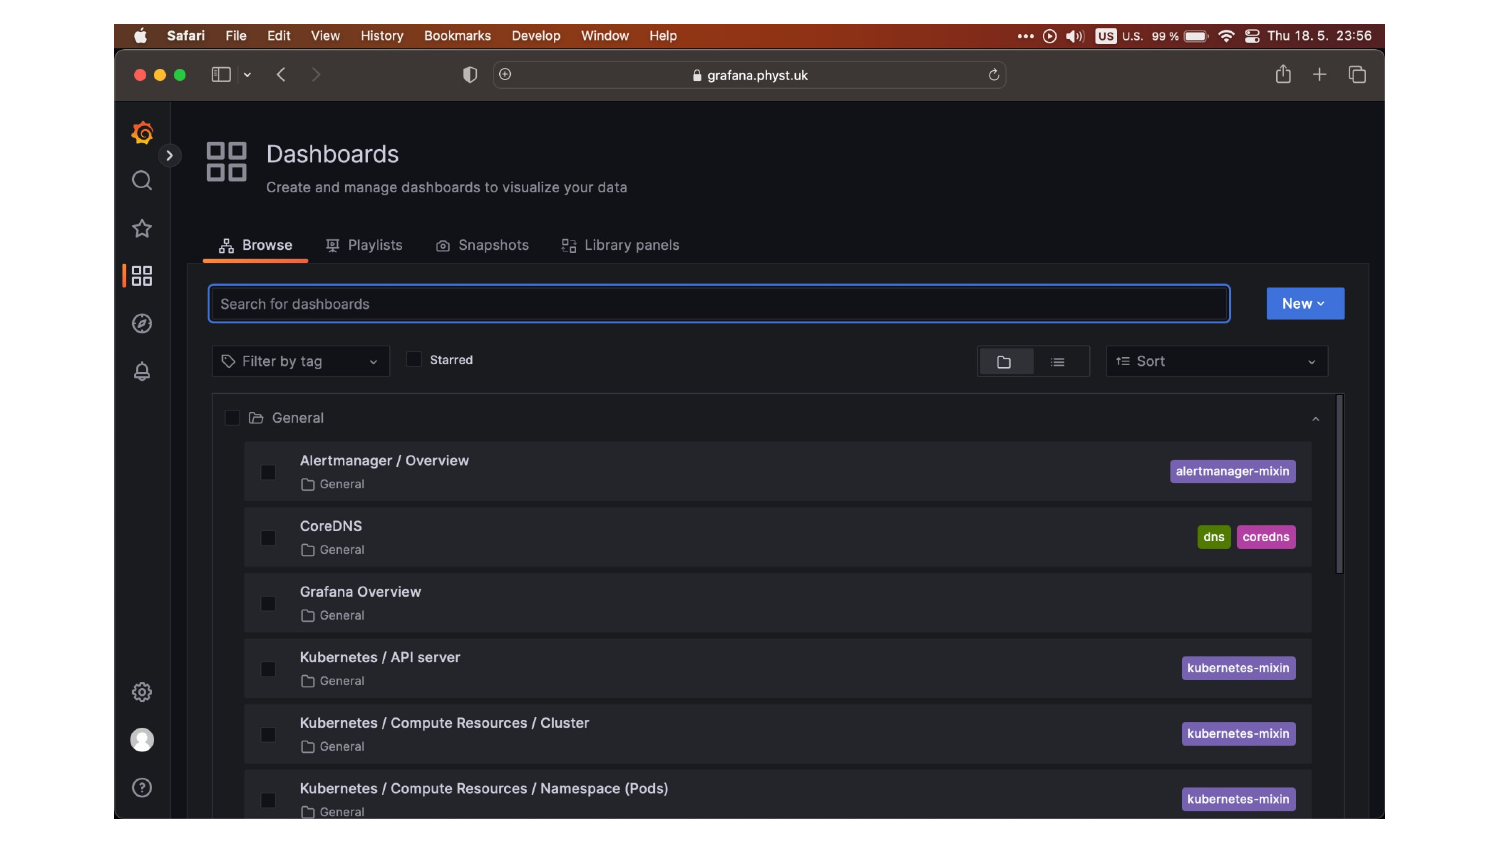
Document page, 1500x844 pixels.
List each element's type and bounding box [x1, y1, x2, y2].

picture [114, 24, 1385, 819]
